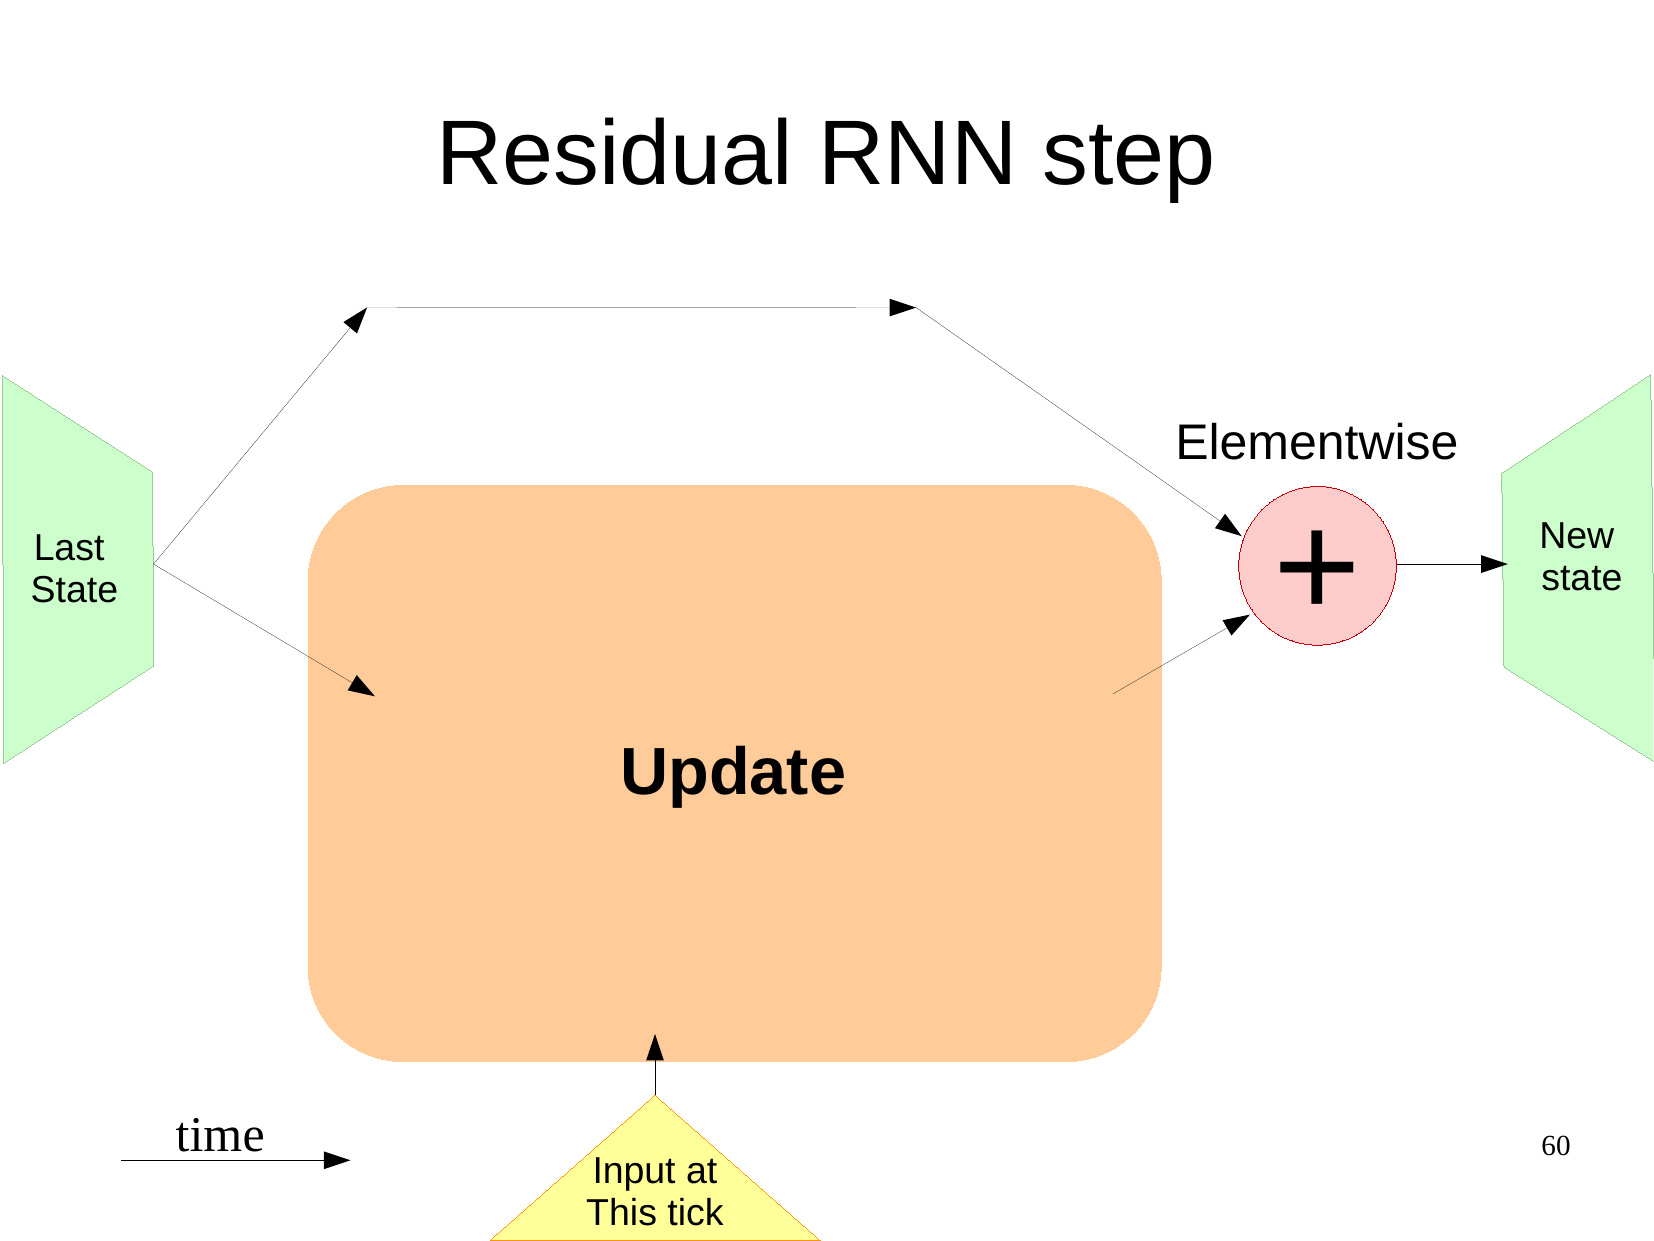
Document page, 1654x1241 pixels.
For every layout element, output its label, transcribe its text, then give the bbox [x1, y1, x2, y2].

text_box [307, 484, 1163, 1063]
title Residual RNN step [82, 49, 1571, 257]
text_box [2, 375, 153, 519]
text_box New state [1483, 507, 1654, 606]
text_box time [160, 1107, 280, 1164]
text_box + [1238, 486, 1397, 646]
text_box Elementwise [1160, 406, 1474, 478]
text_box Input at This tick [490, 1095, 821, 1241]
text_box Last State [0, 519, 169, 661]
text_box [1501, 374, 1653, 507]
text_box [3, 661, 154, 764]
text_box Update [605, 726, 862, 817]
text_box [1503, 606, 1654, 762]
